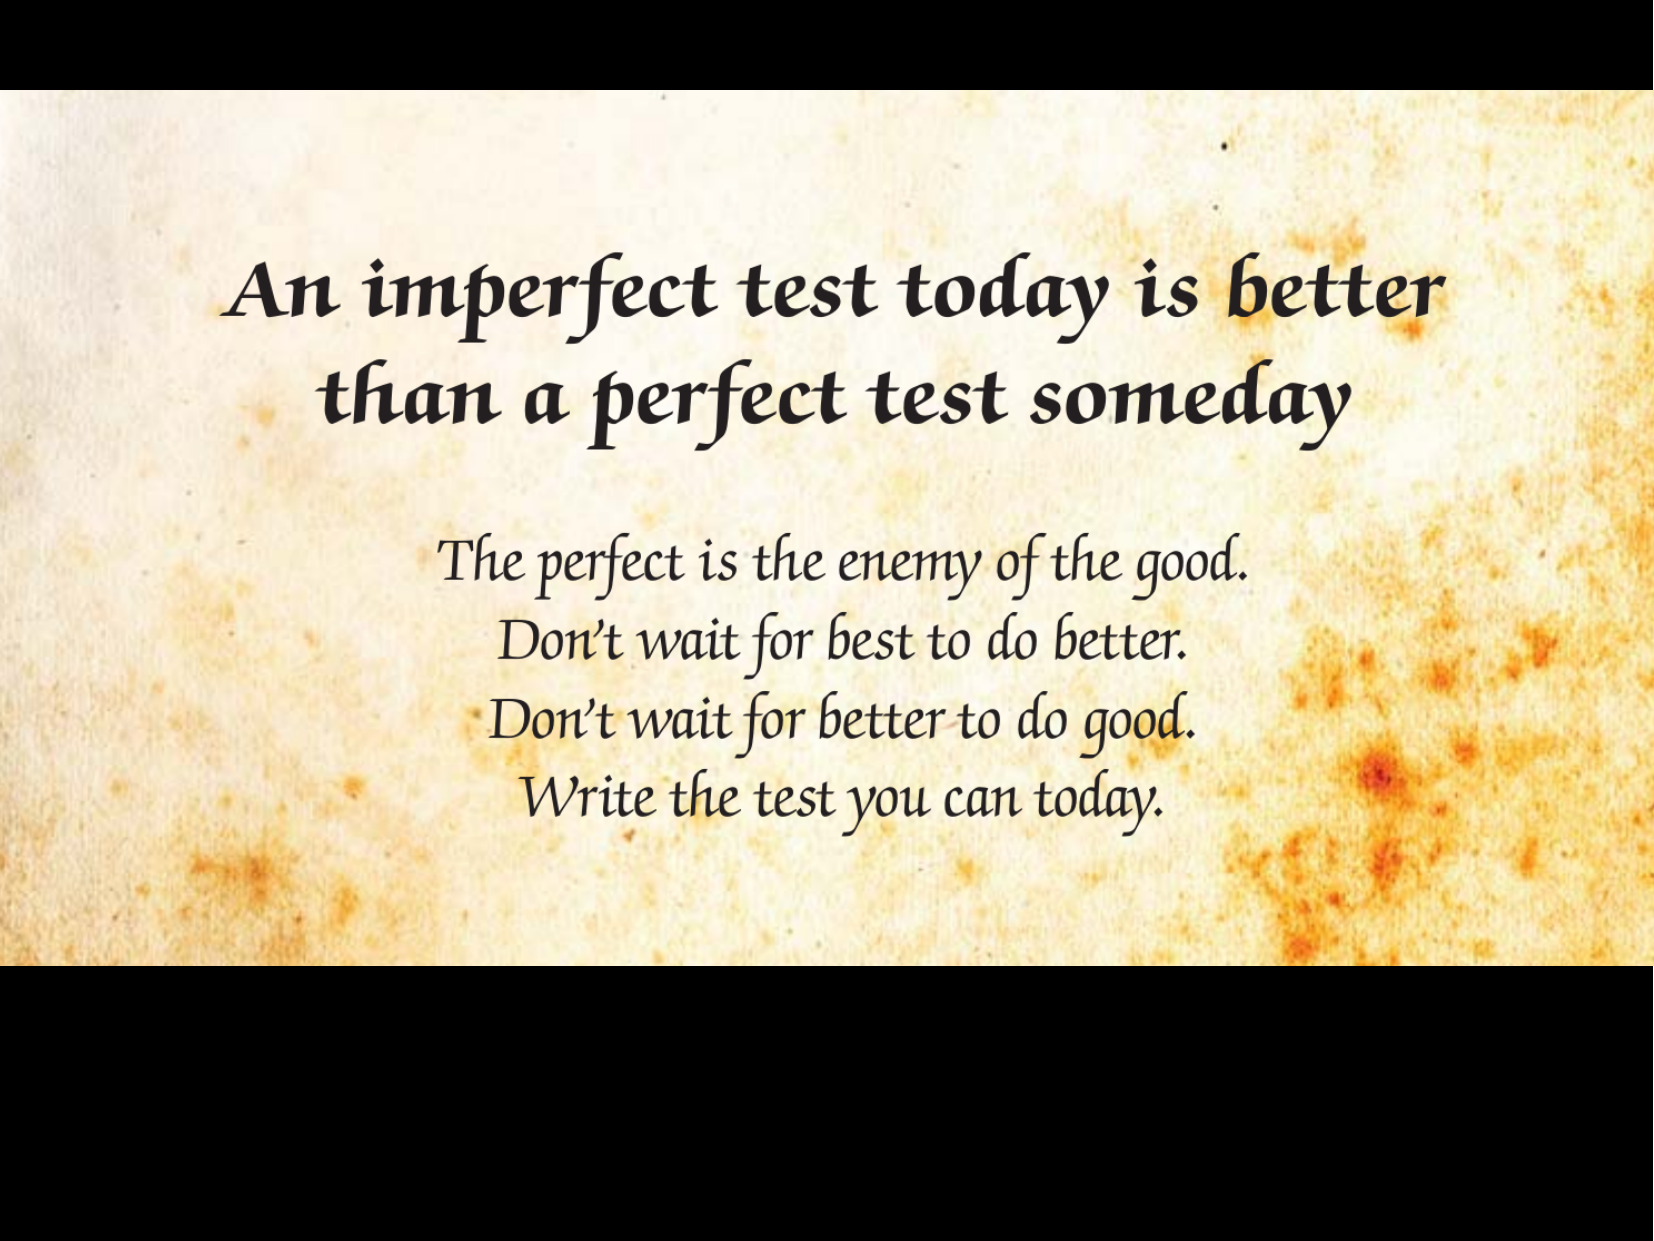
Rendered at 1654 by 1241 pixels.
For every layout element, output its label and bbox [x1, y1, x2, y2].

picture [0, 90, 1654, 966]
